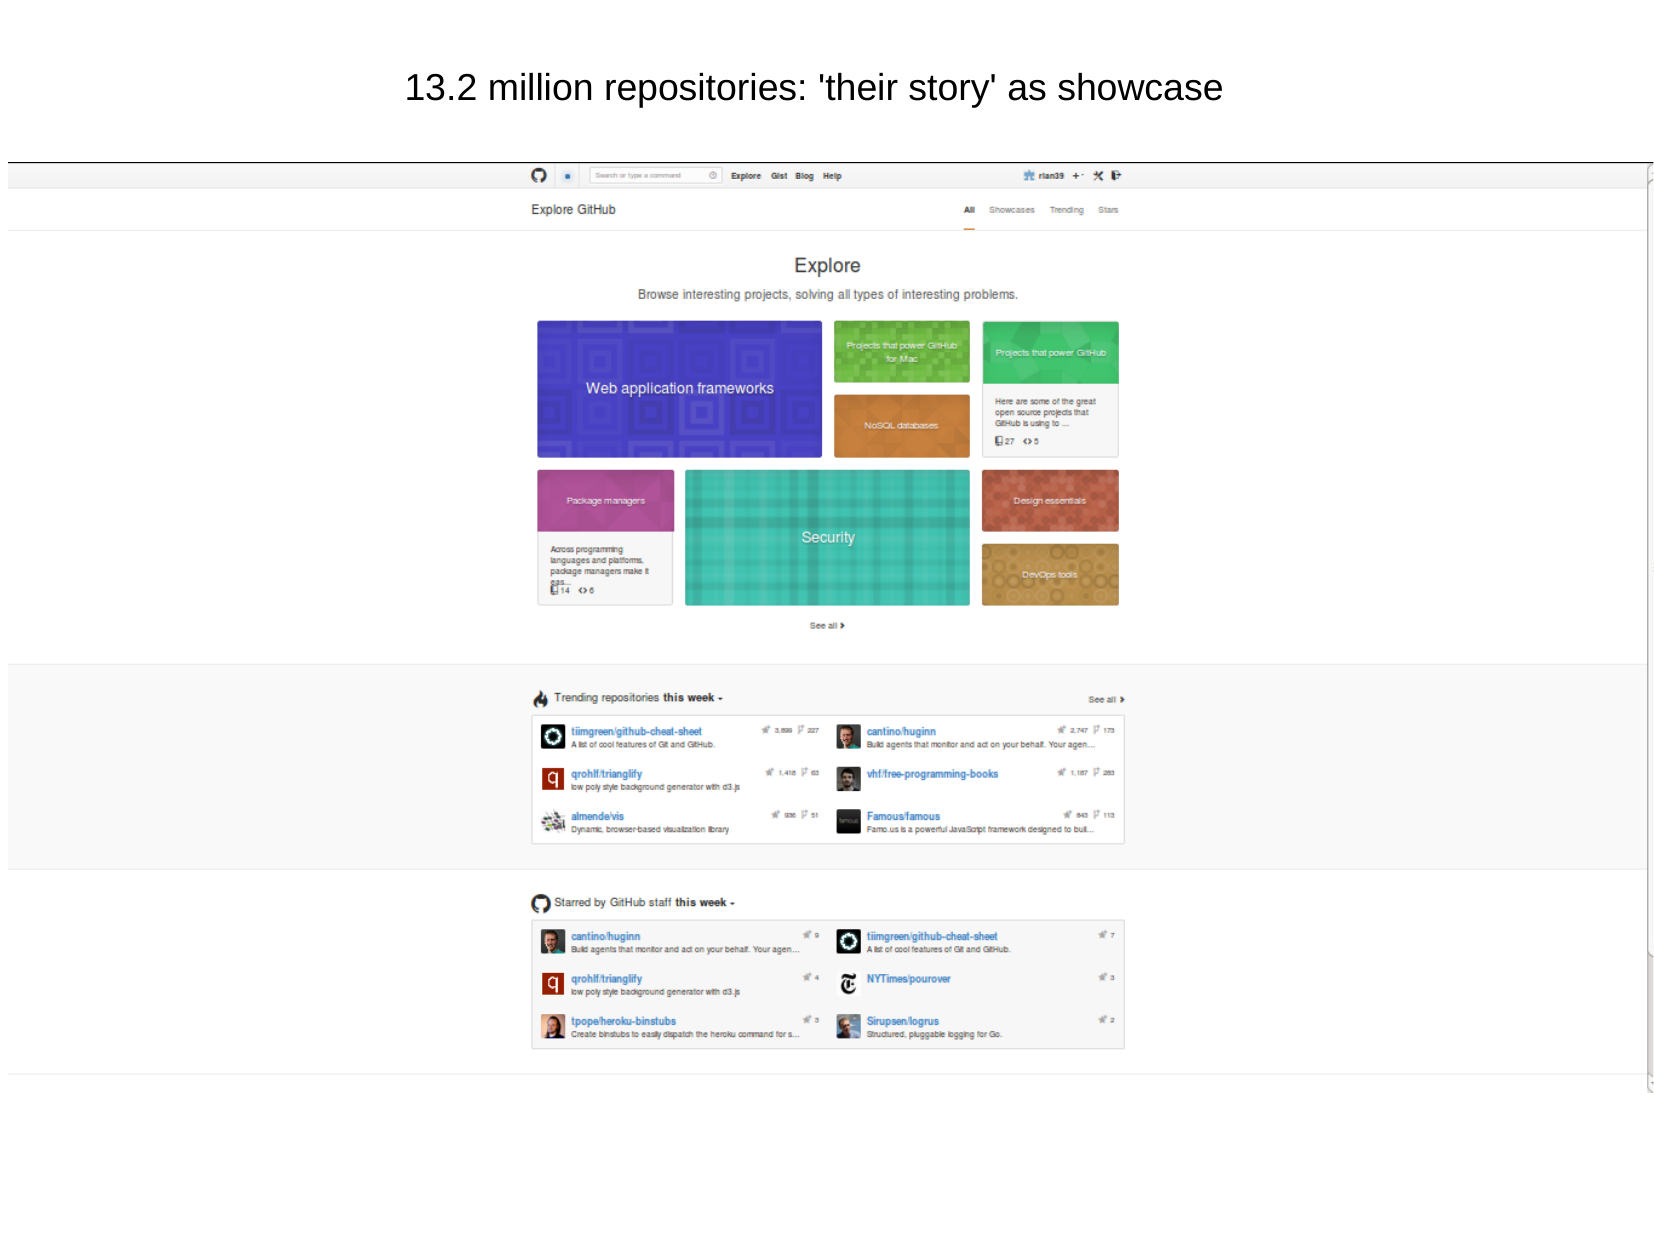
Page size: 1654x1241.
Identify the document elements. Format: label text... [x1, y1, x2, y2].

picture [8, 162, 1654, 1093]
text_box 13.2 million repositories: 'their story' as showcase [389, 59, 1239, 116]
